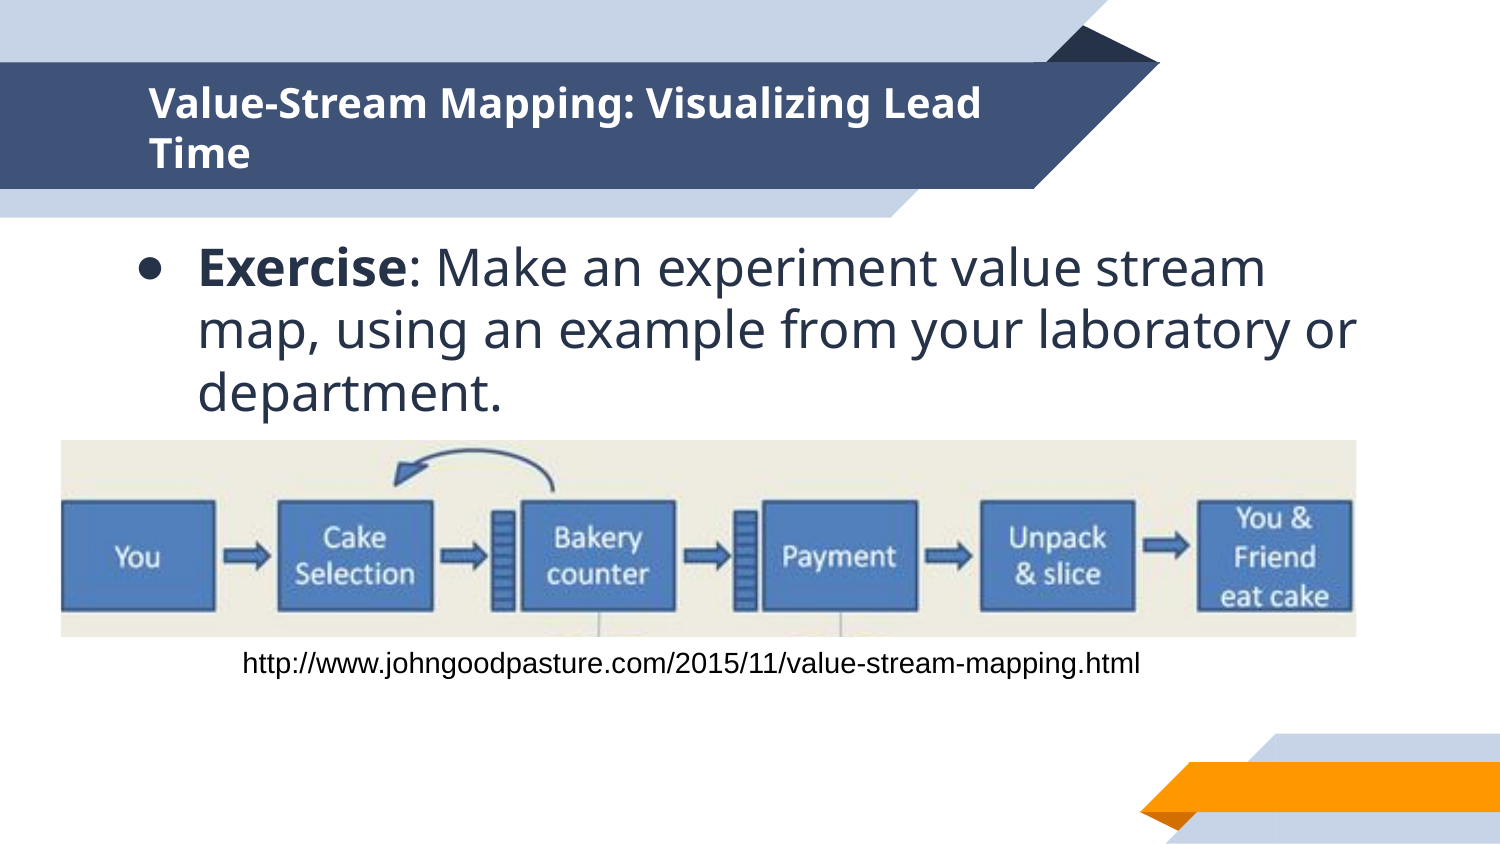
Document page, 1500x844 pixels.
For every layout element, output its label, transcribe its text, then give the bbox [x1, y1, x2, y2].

picture [60, 440, 1357, 637]
text_box Exercise: Make an experiment value stream map, using an example from your laboratory or department. [107, 80, 1418, 492]
text_box http://www.johngoodpasture.com/2015/11/value-stream-mapping.html [227, 618, 1215, 706]
title Value-Stream Mapping: Visualizing Lead Time [133, 64, 1035, 190]
